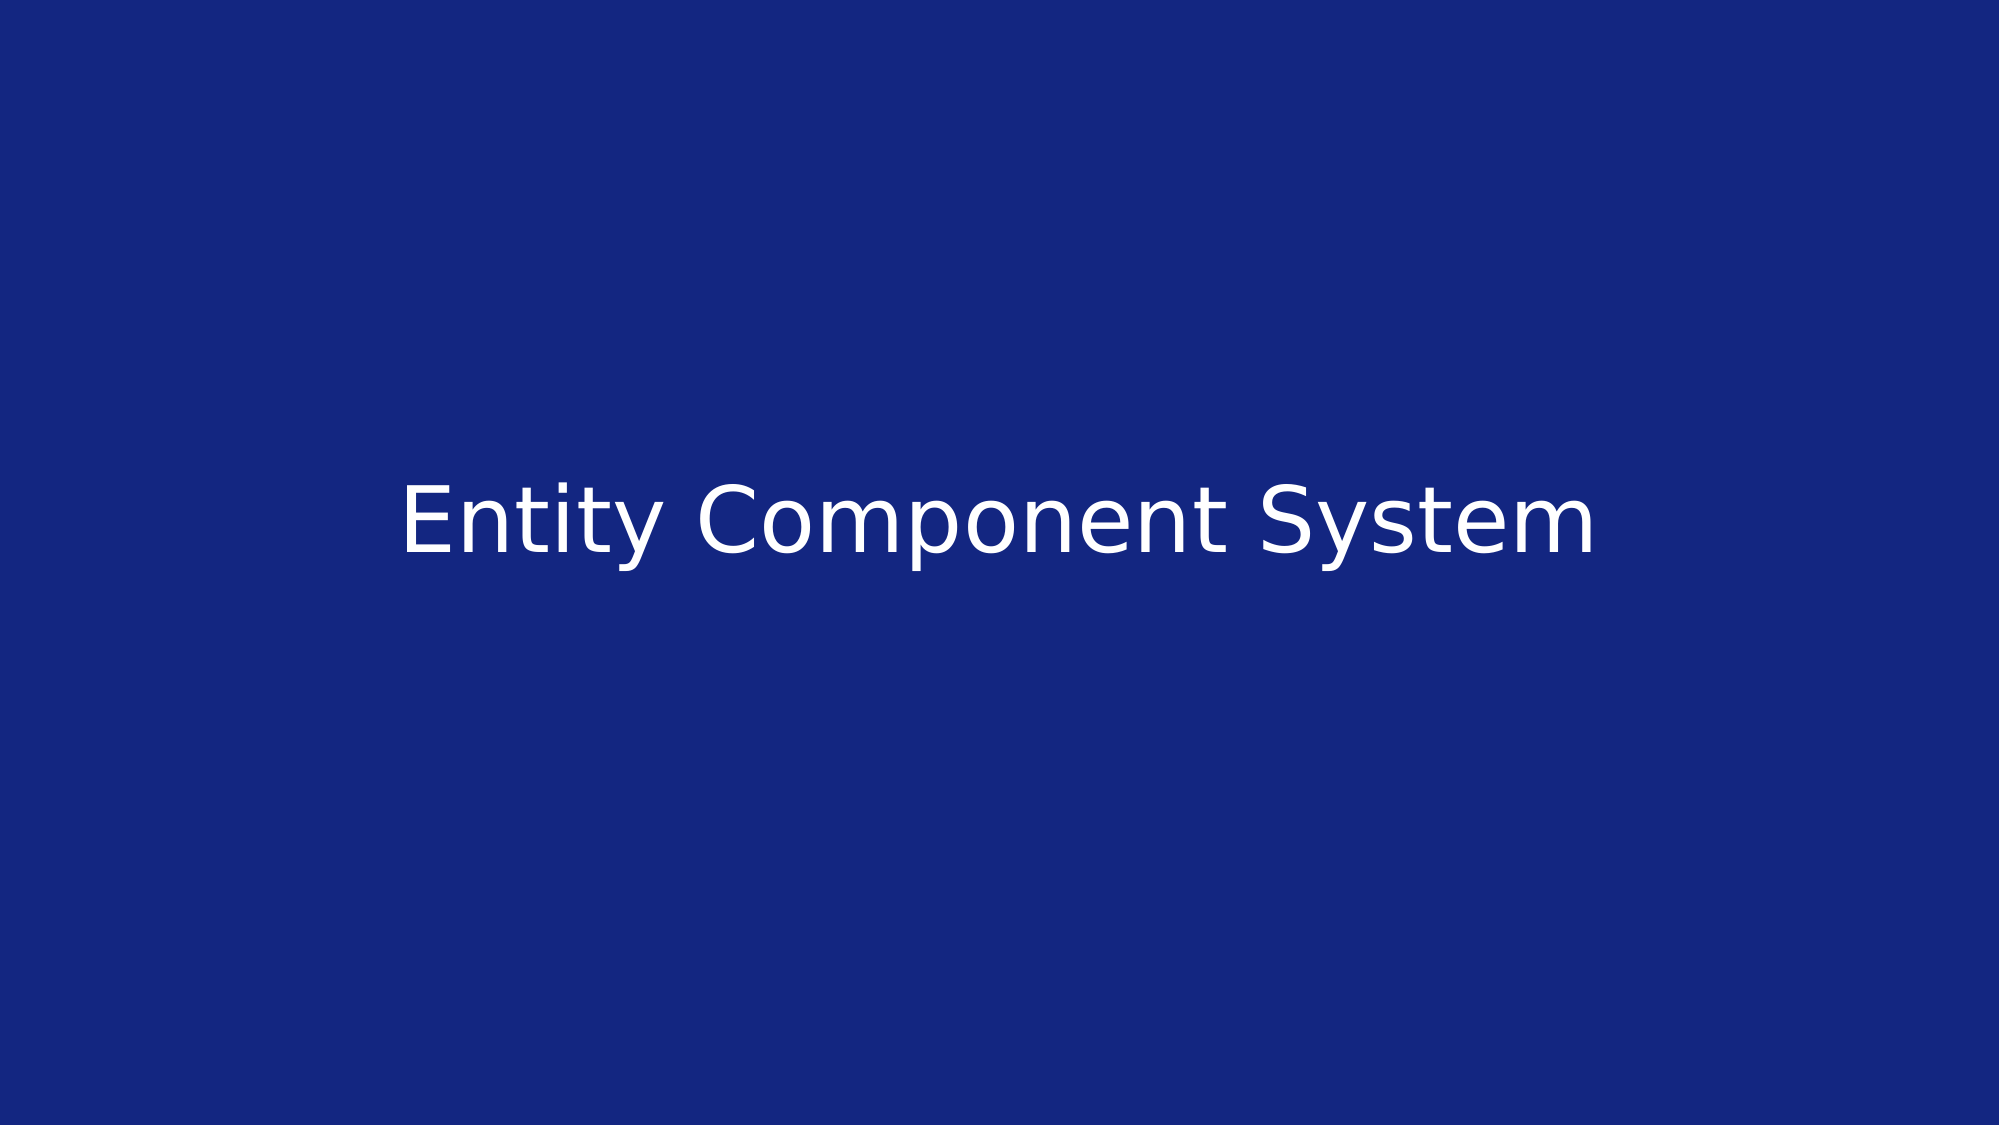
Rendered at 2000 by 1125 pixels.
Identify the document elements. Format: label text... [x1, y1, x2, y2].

title Entity Component System [99, 427, 1900, 616]
